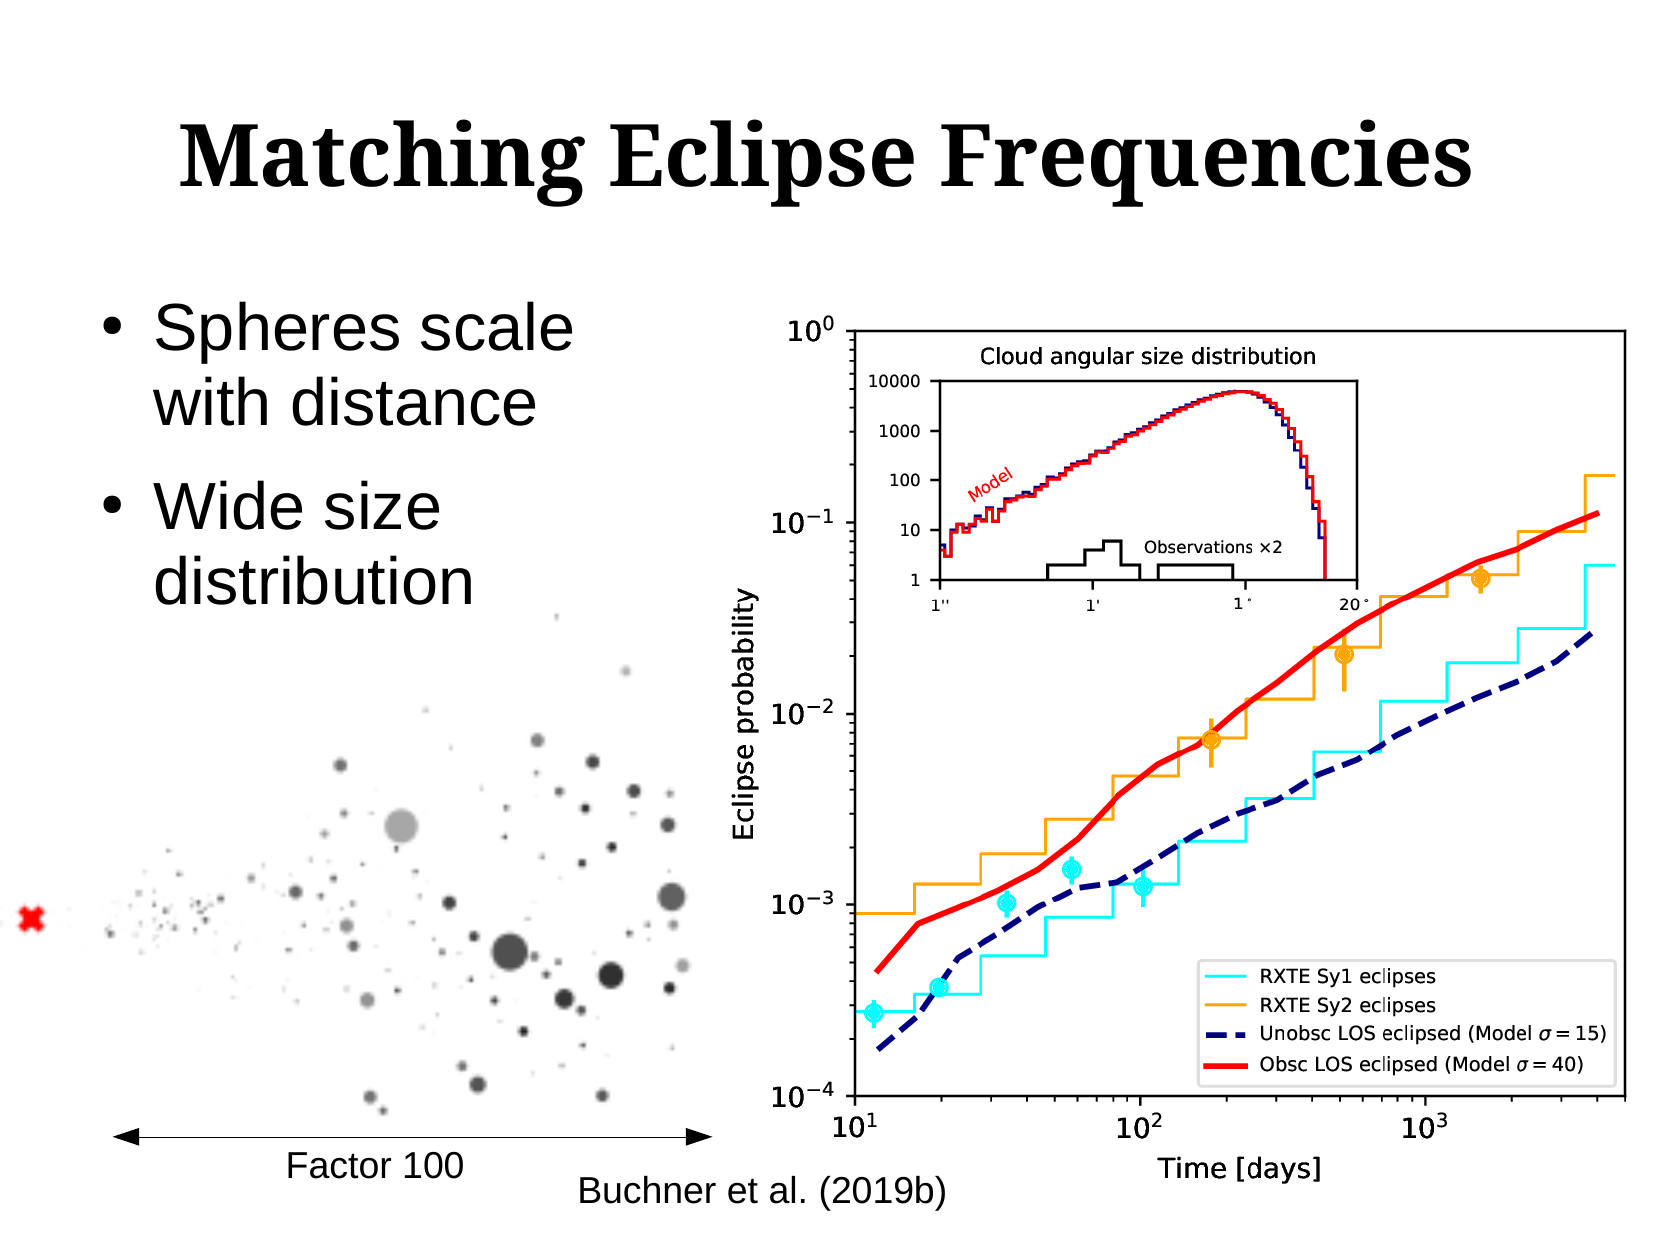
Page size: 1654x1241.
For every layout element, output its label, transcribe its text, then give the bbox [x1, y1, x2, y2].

text_box Factor 100 [187, 1138, 563, 1195]
list Spheres scale with distance Wide size distribution [82, 290, 638, 1010]
picture [0, 299, 1654, 1238]
title Matching Eclipse Frequencies [82, 49, 1571, 257]
text_box Buchner et al. (2019b) [562, 1162, 1088, 1220]
